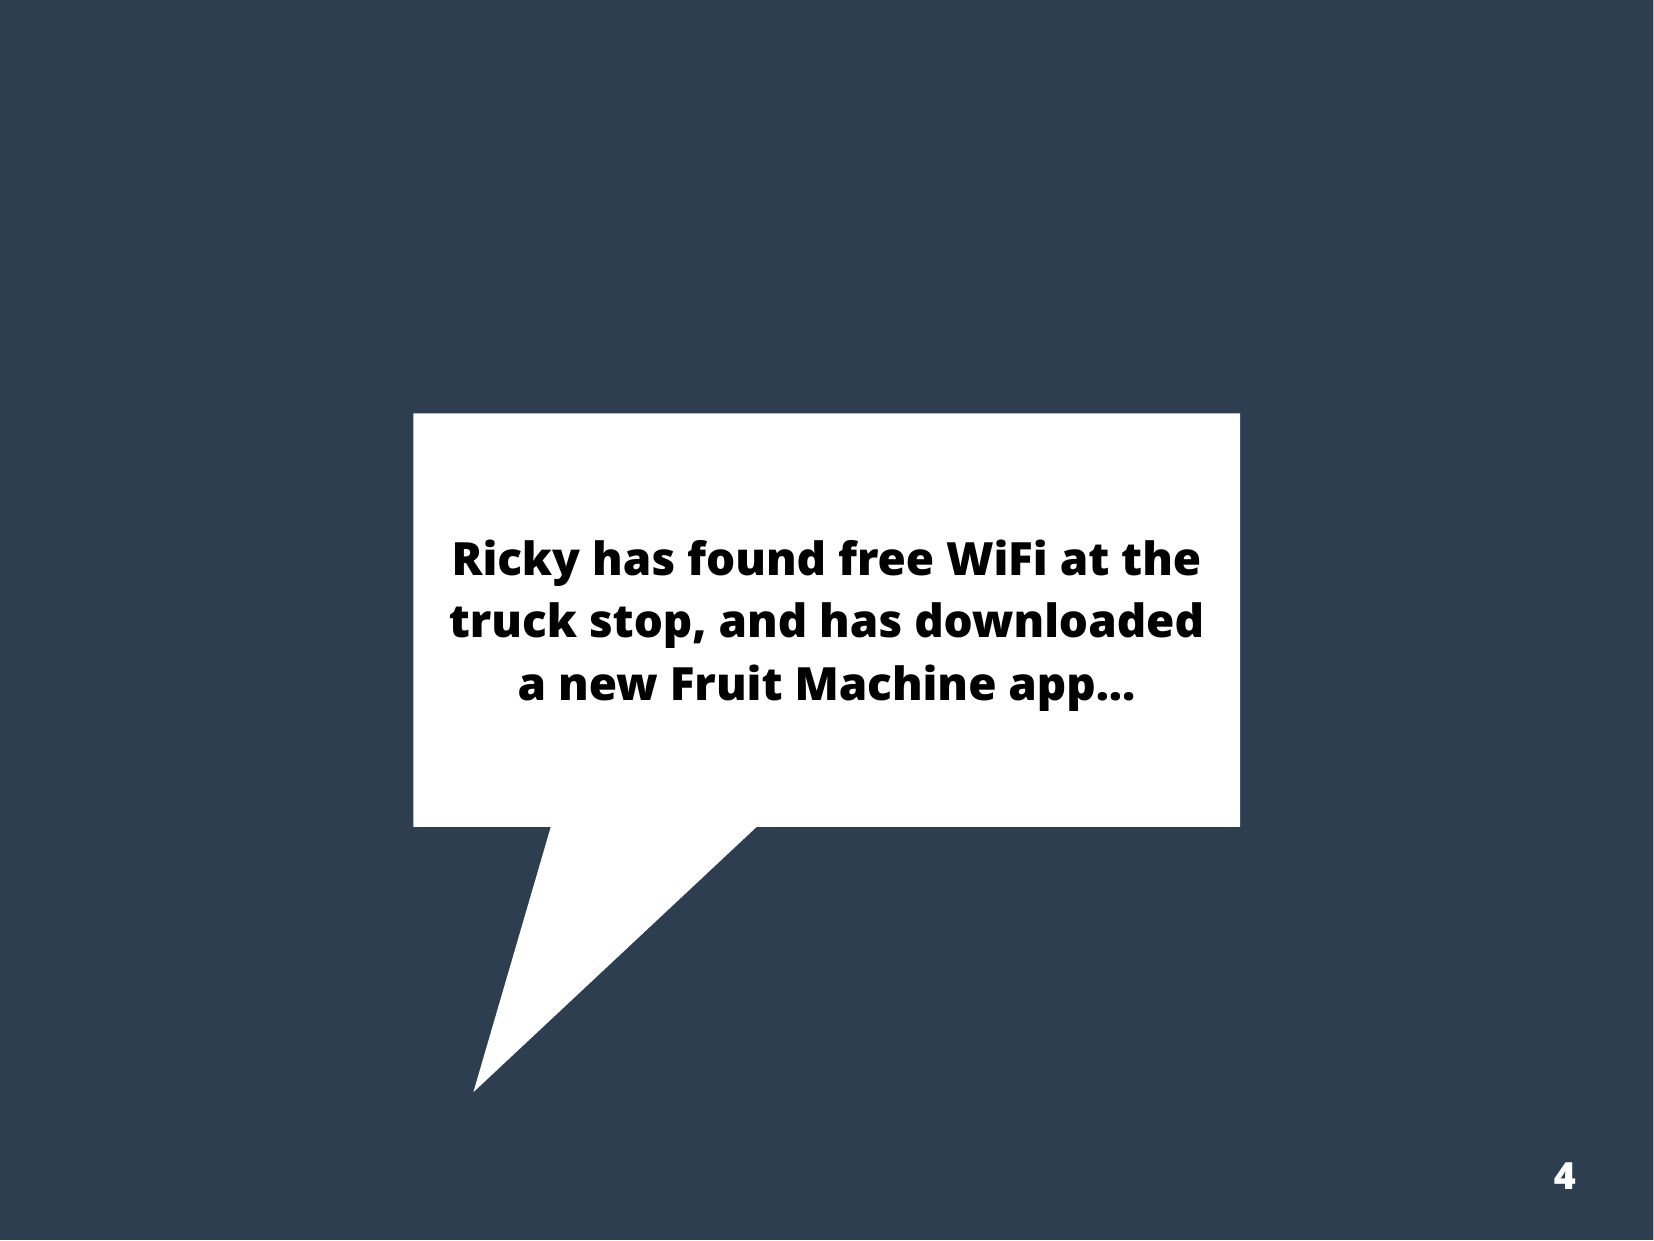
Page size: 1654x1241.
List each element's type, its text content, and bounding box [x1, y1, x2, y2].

title Ricky has found free WiFi at the truck stop, and has downloaded a new Fruit Machine app... [442, 442, 1211, 798]
